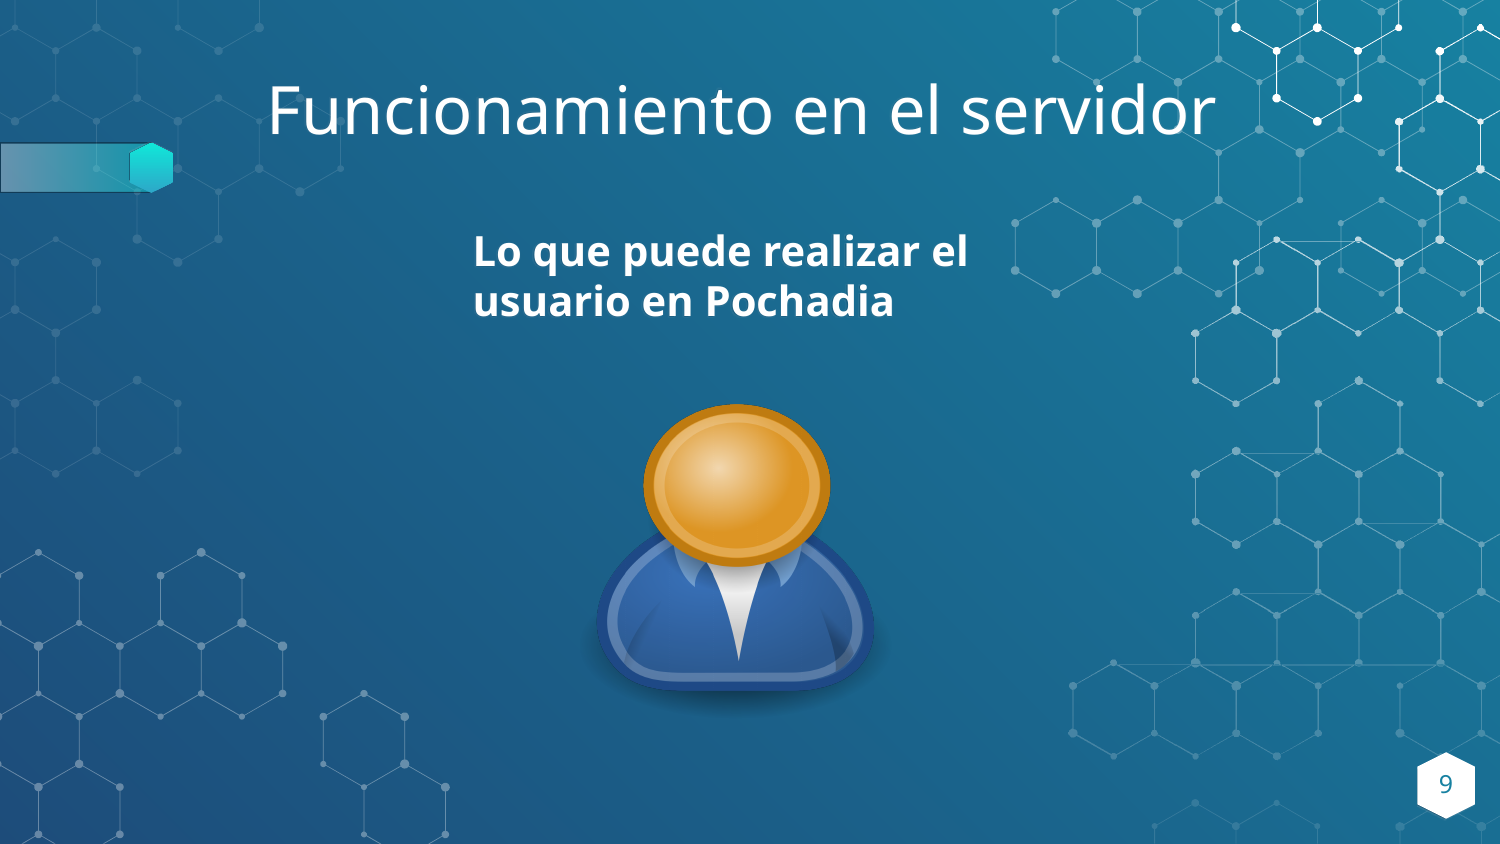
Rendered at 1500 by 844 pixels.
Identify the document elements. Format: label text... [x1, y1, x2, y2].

title Funcionamiento en el servidor [266, 84, 1371, 142]
slide_number <número> [1417, 752, 1475, 819]
list Lo que puede realizar el usuario en Pochadia [472, 224, 1010, 761]
picture [537, 389, 934, 734]
